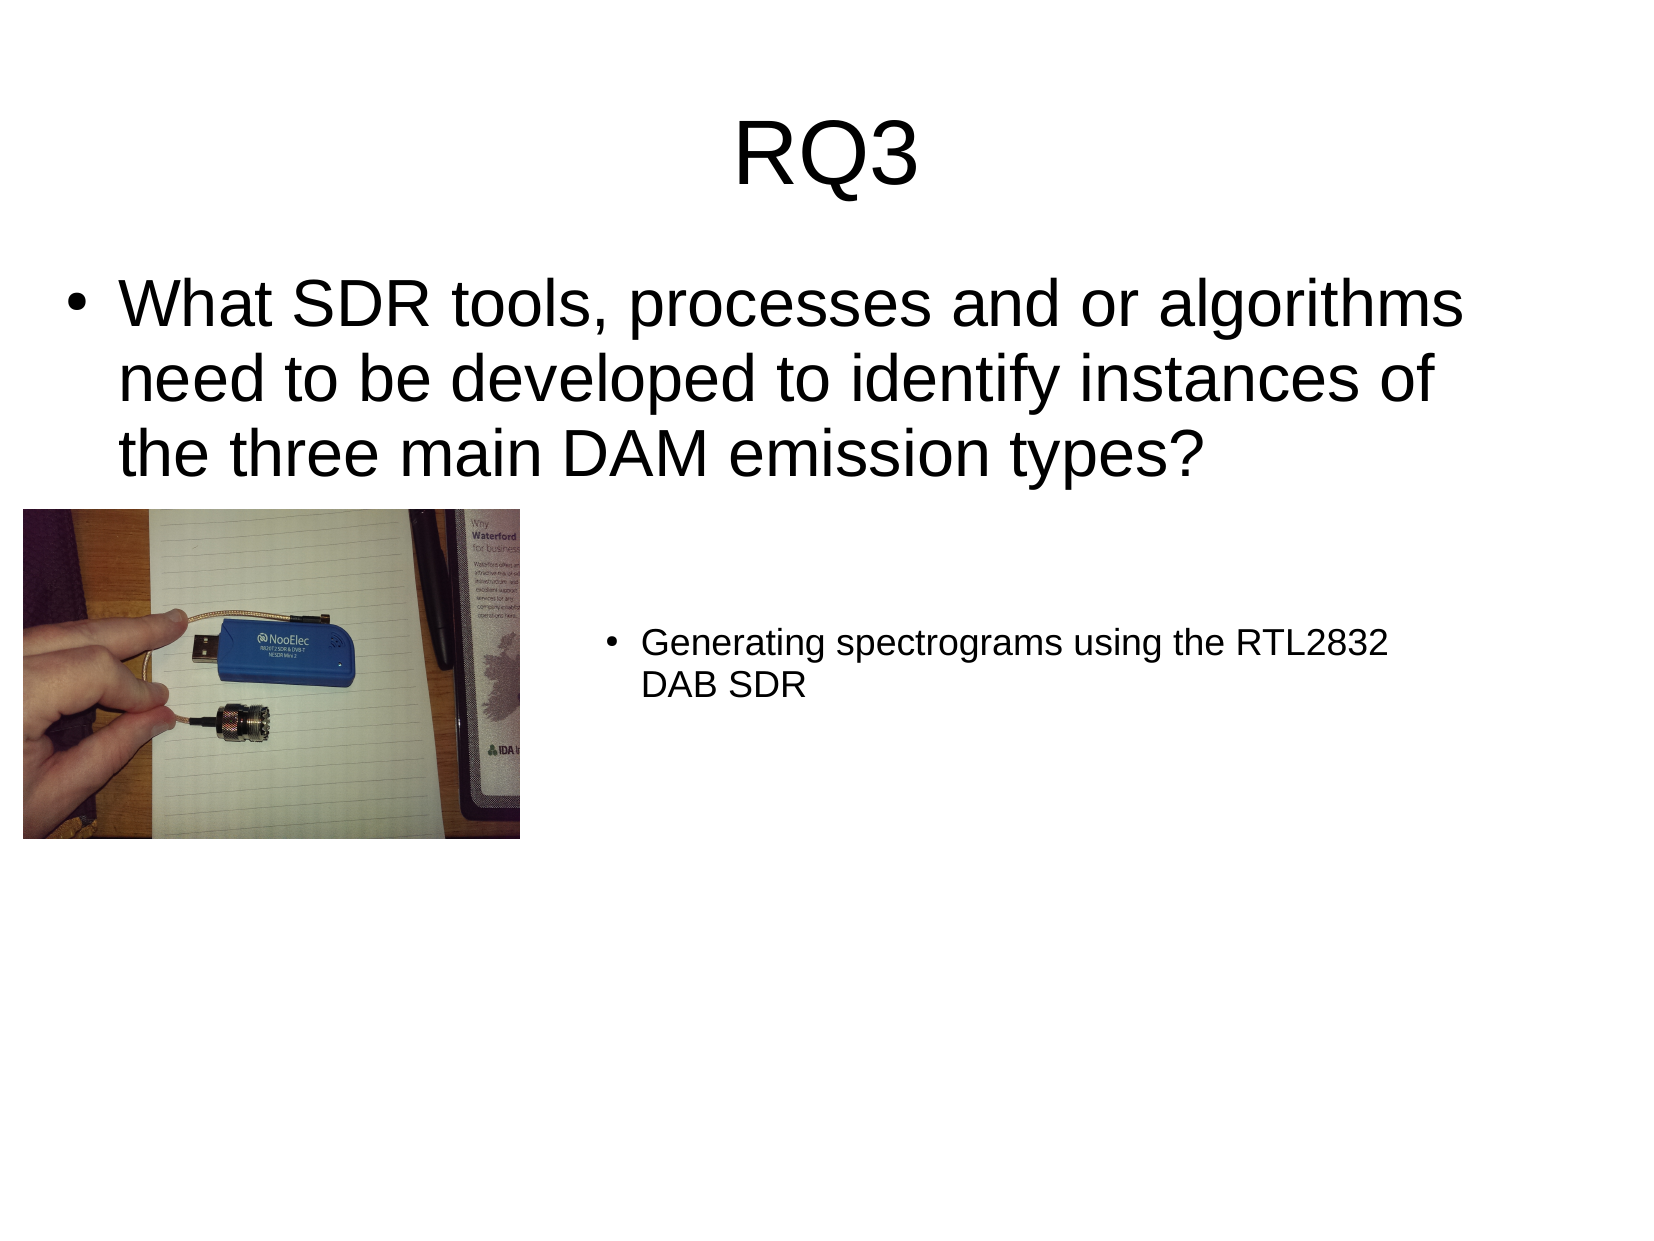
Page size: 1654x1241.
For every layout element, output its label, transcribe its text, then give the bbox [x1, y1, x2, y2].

text_box Generating spectrograms using the RTL2832 DAB SDR [590, 614, 1453, 1075]
list What SDR tools, processes and or algorithms need to be developed to identify instances of the three main DAM emission types? [47, 266, 1536, 709]
title RQ3 [82, 49, 1571, 257]
picture [23, 509, 520, 839]
